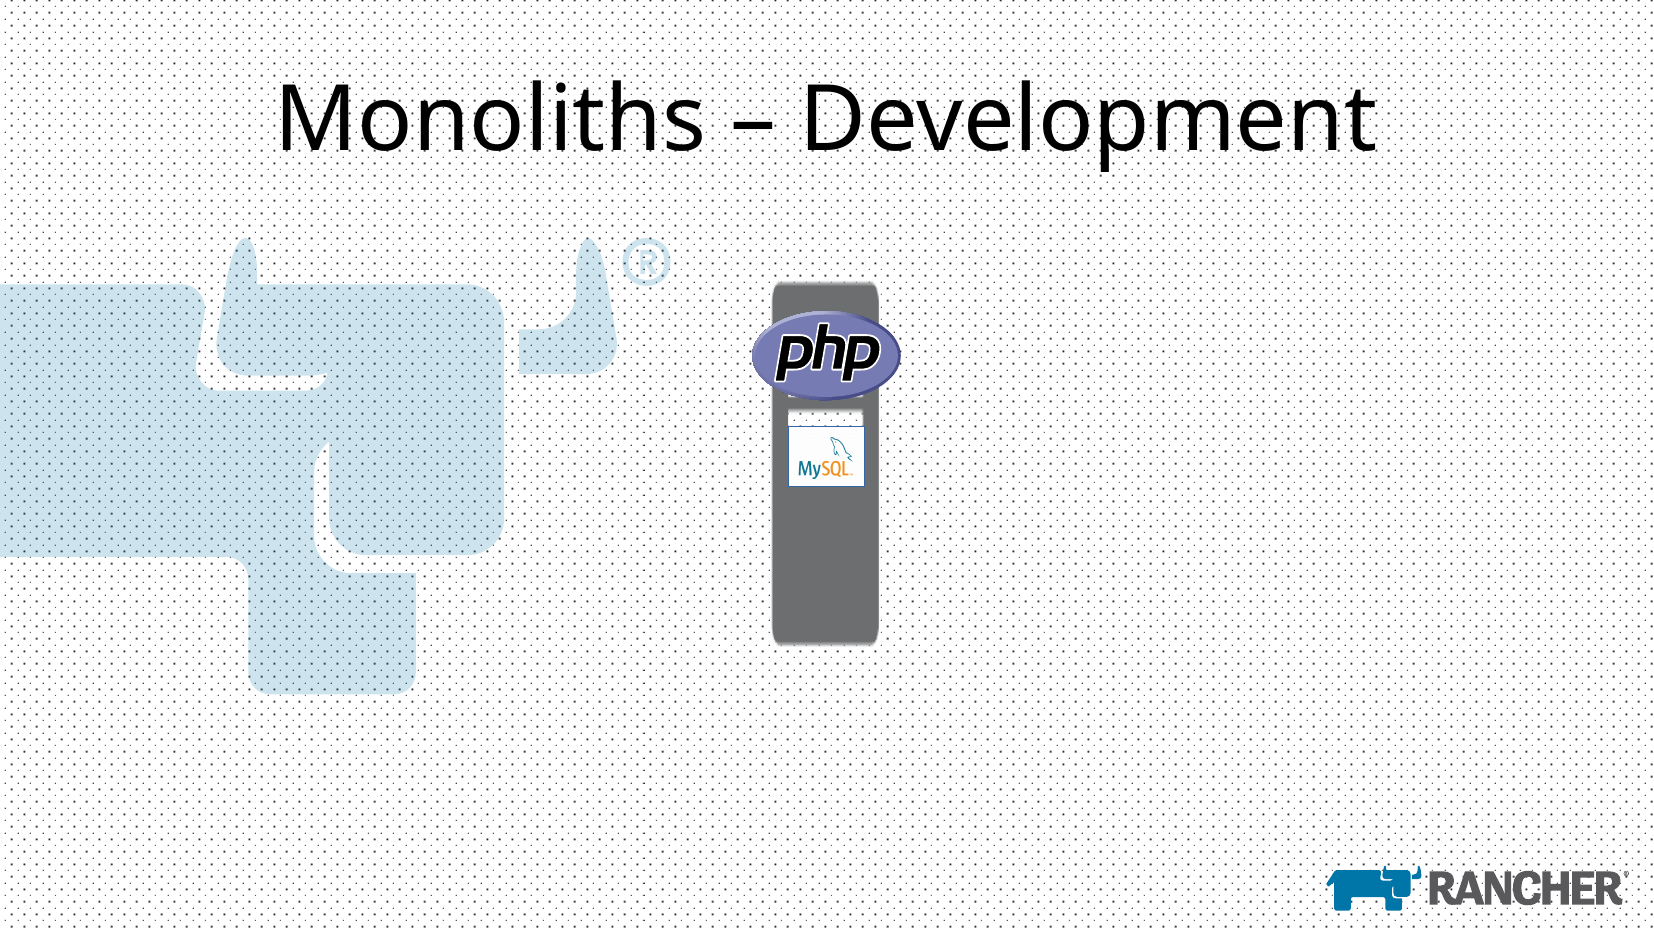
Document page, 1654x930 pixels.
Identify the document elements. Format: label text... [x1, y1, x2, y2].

picture [0, 0, 1654, 930]
title Monoliths – Development [82, 37, 1571, 193]
